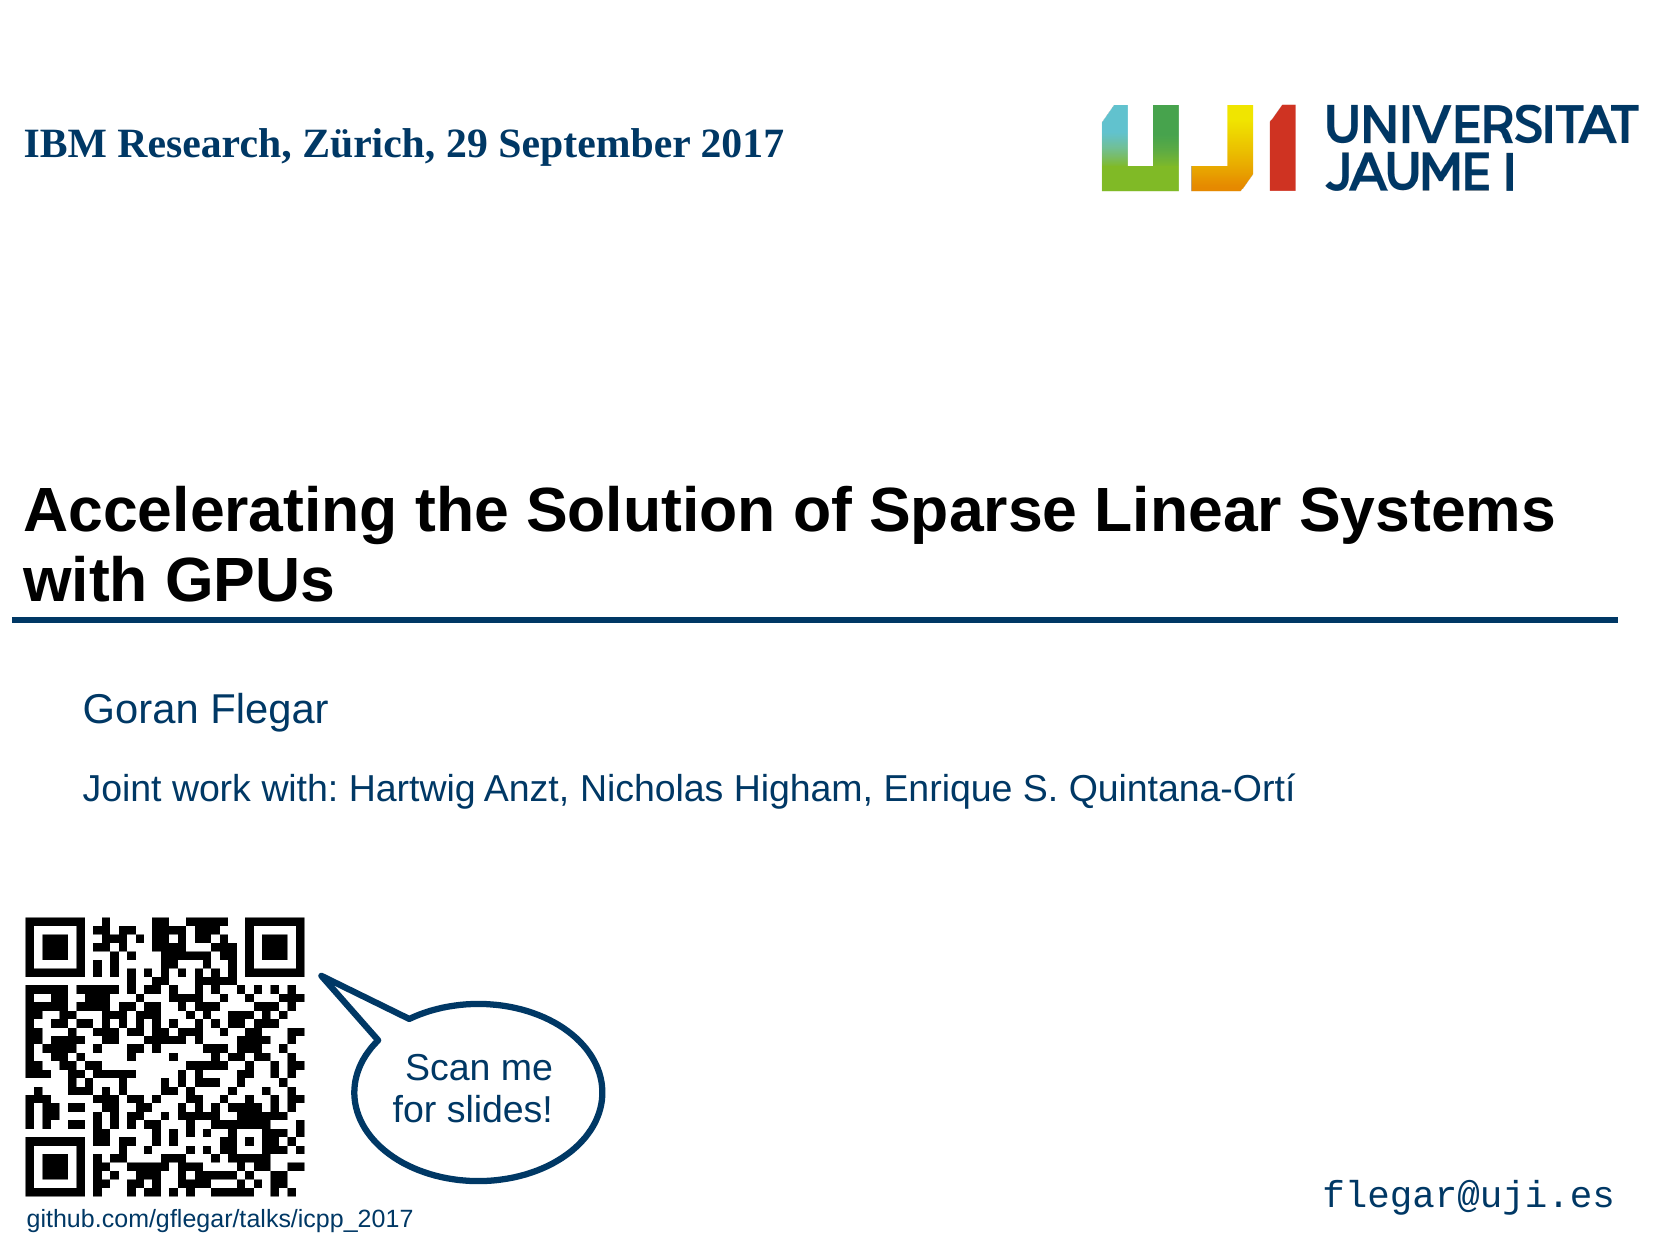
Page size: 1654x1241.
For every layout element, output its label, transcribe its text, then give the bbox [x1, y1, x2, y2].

picture [1619, 94, 1648, 198]
picture [17, 909, 313, 1205]
text_box Scan me for slides! [377, 1039, 579, 1138]
title Accelerating the Solution of Sparse Linear Systems with GPUs [23, 94, 1619, 615]
text_box github.com/gflegar/talks/icpp_2017 [11, 1197, 607, 1241]
list Goran Flegar Joint work with: Hartwig Anzt, Nicholas Higham, Enrique S. Quintana-Ortí [82, 685, 1619, 1205]
